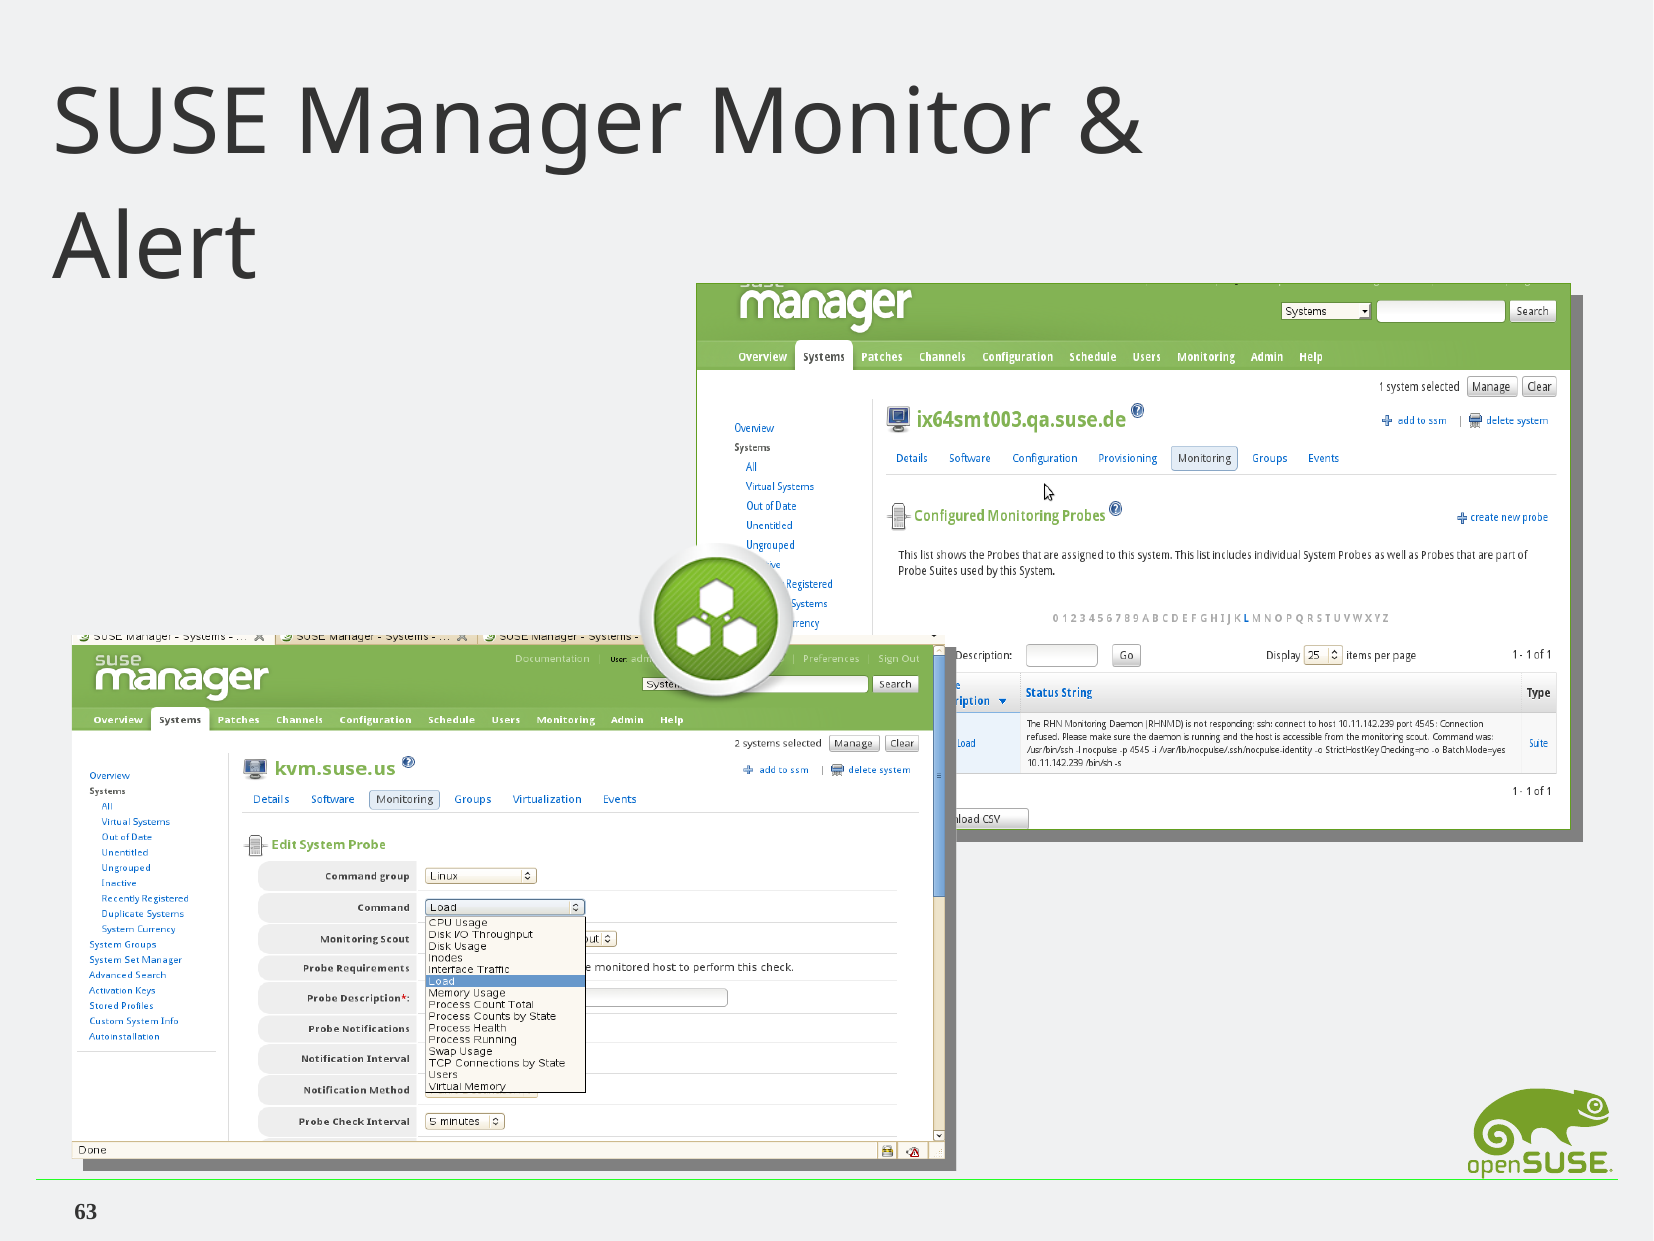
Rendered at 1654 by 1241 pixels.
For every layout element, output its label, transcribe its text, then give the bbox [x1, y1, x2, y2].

picture [0, 0, 1654, 1241]
text_box SUSE Manager Monitor & Alert [37, 47, 1225, 277]
